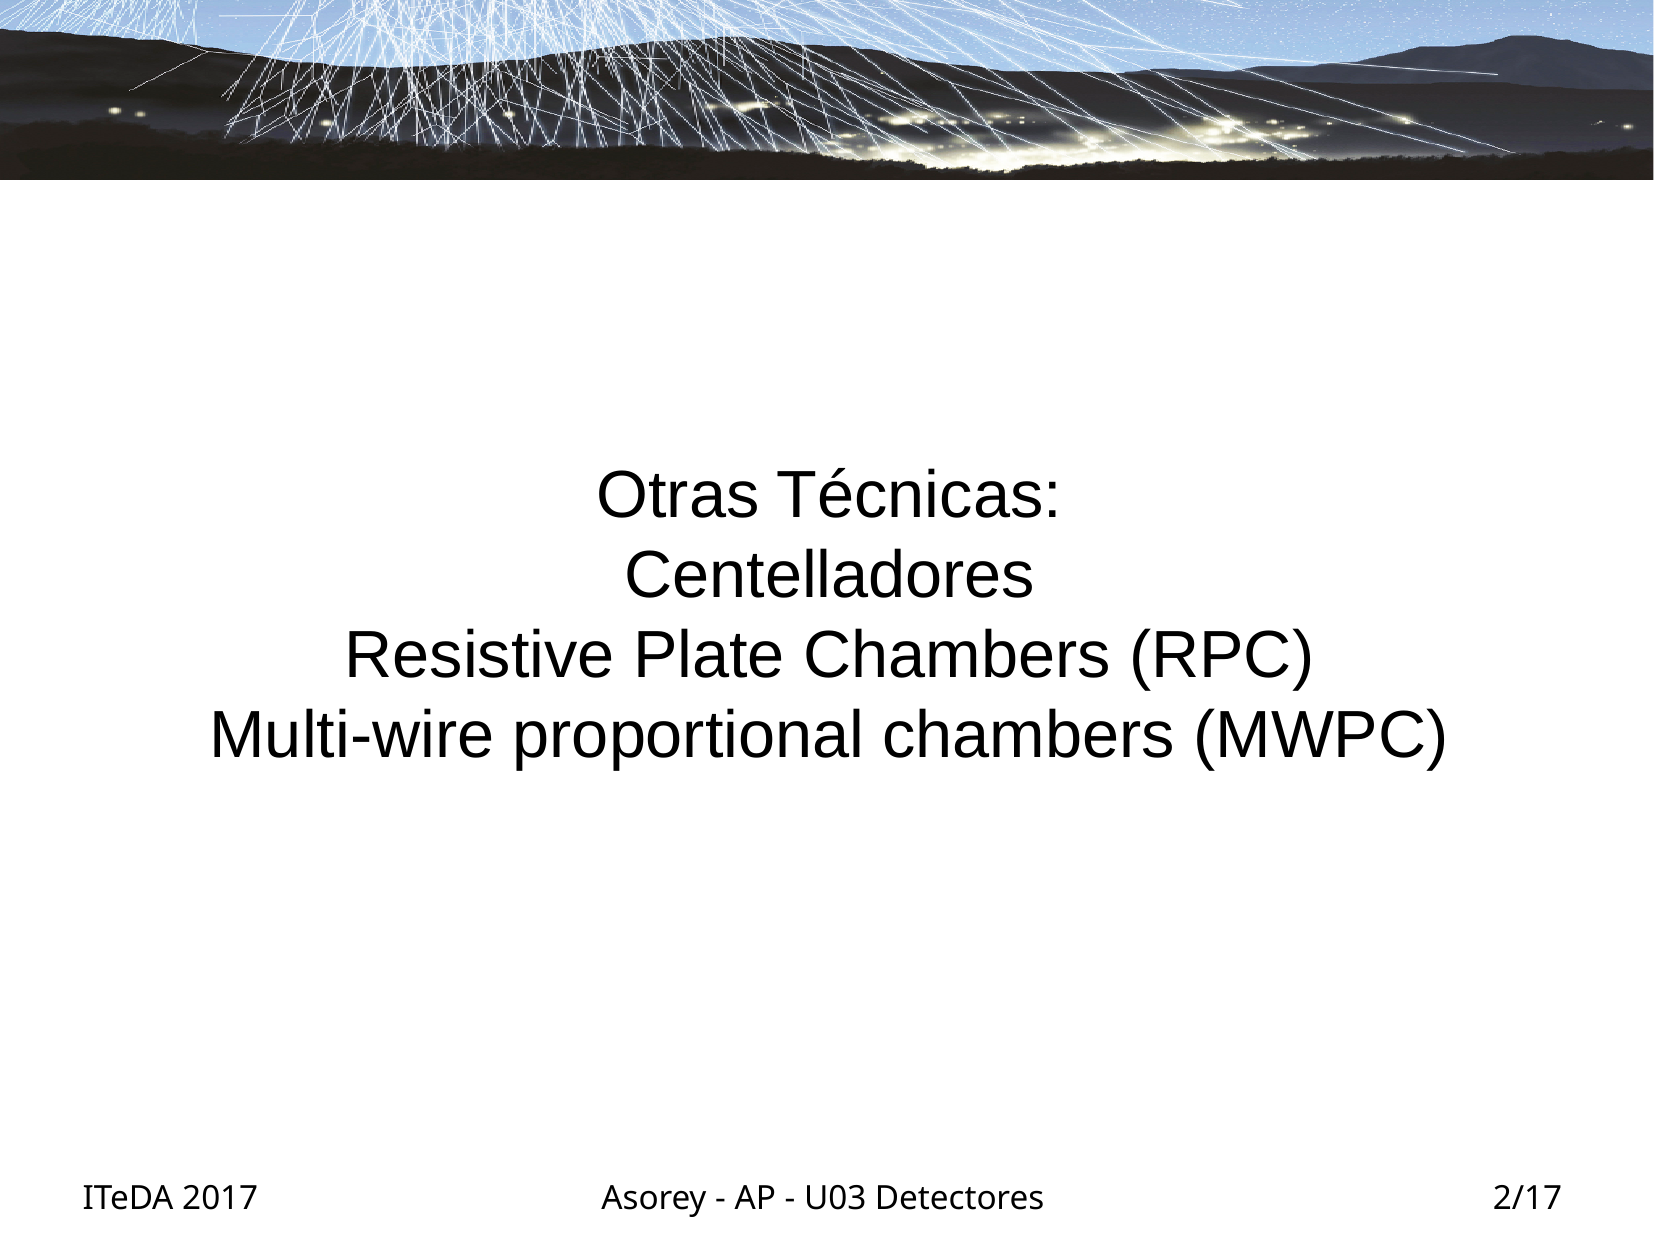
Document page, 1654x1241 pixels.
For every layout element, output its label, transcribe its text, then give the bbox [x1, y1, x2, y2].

text_box Otras Técnicas: Centelladores Resistive Plate Chambers (RPC) Multi-wire proportional chambers (MWPC) [86, 49, 1573, 1172]
picture [0, 0, 1654, 180]
